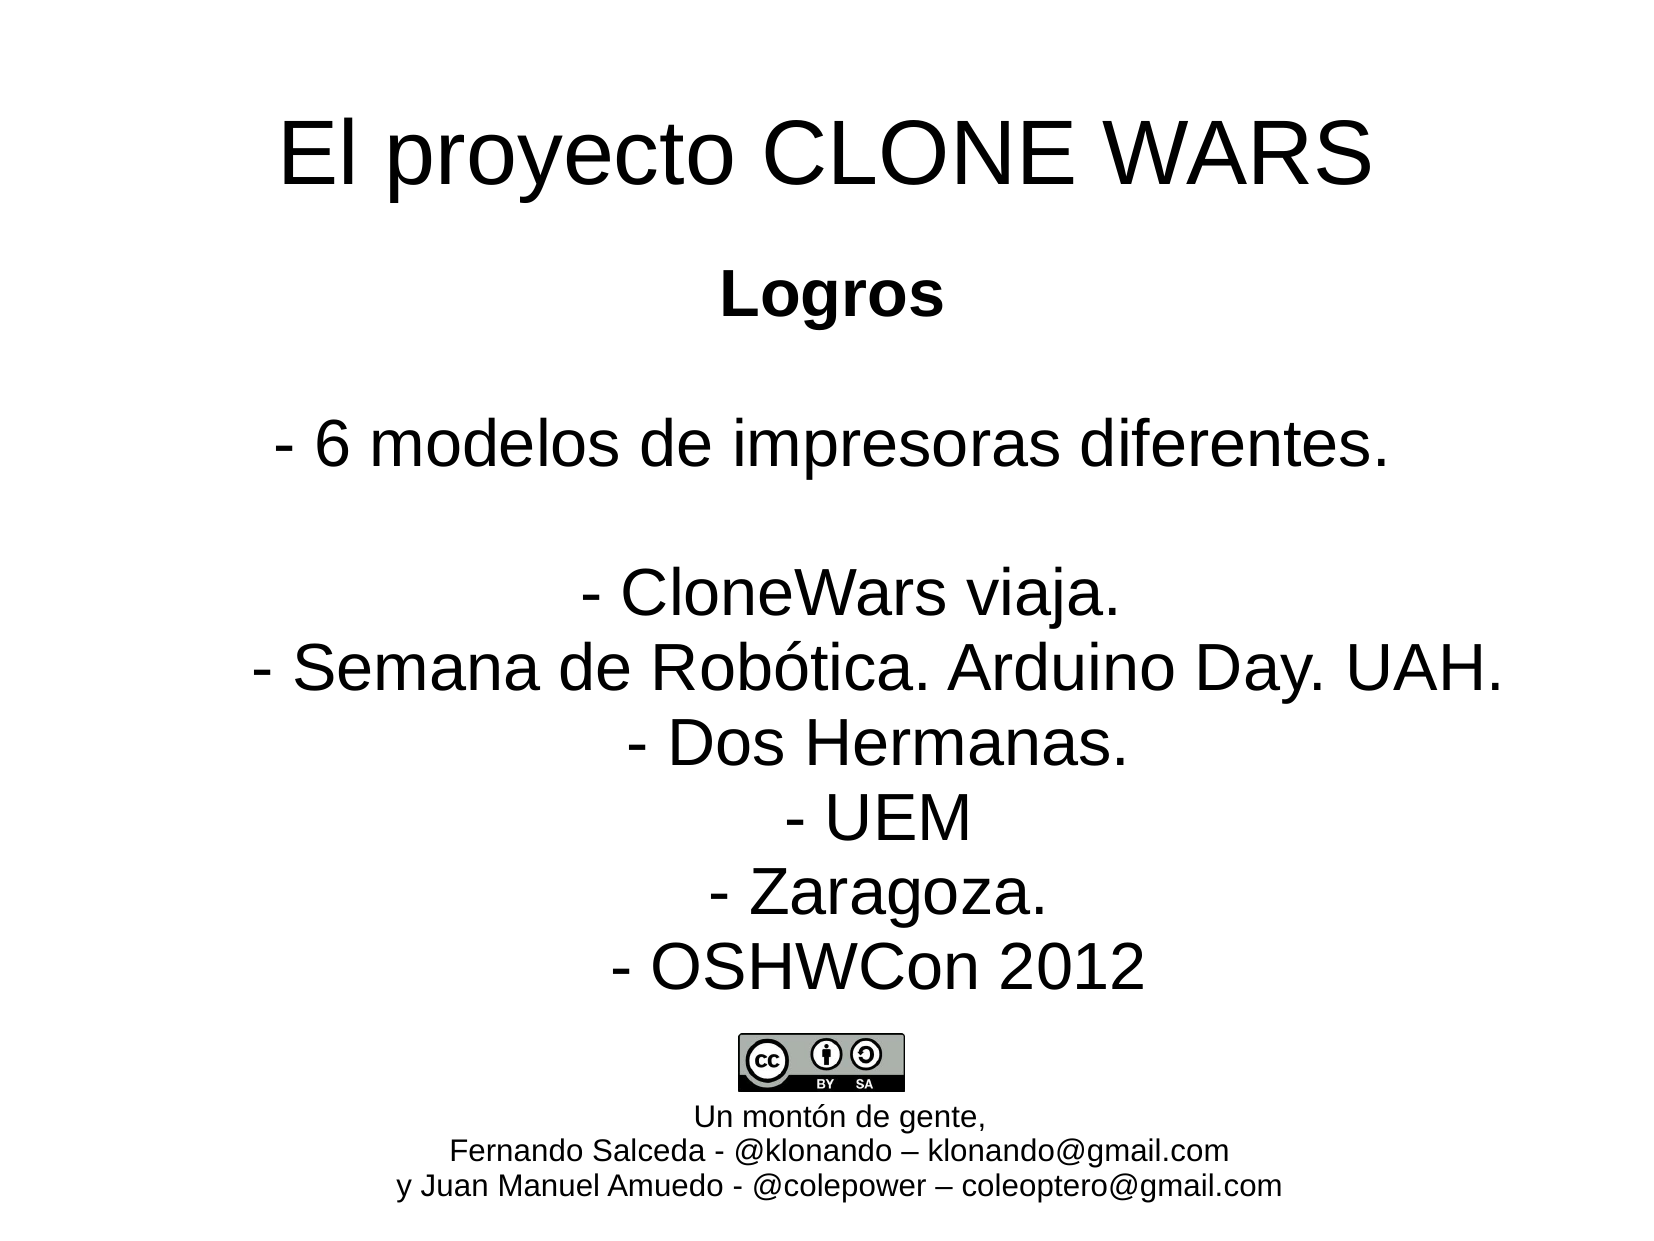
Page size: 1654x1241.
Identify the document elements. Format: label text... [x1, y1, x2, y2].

subtitle Logros - 6 modelos de impresoras diferentes. - CloneWars viaja. - Semana de Robótica. Arduino Day. UAH. - Dos Hermanas. - UEM - Zaragoza. - OSHWCon 2012 [88, 256, 1577, 1004]
title El proyecto CLONE WARS [82, 49, 1571, 257]
text_box Un montón de gente, Fernando Salceda - @klonando – klonando@gmail.com y Juan Manuel Amuedo - @colepower – coleoptero@gmail.com [381, 1091, 1300, 1211]
picture [738, 1033, 905, 1091]
